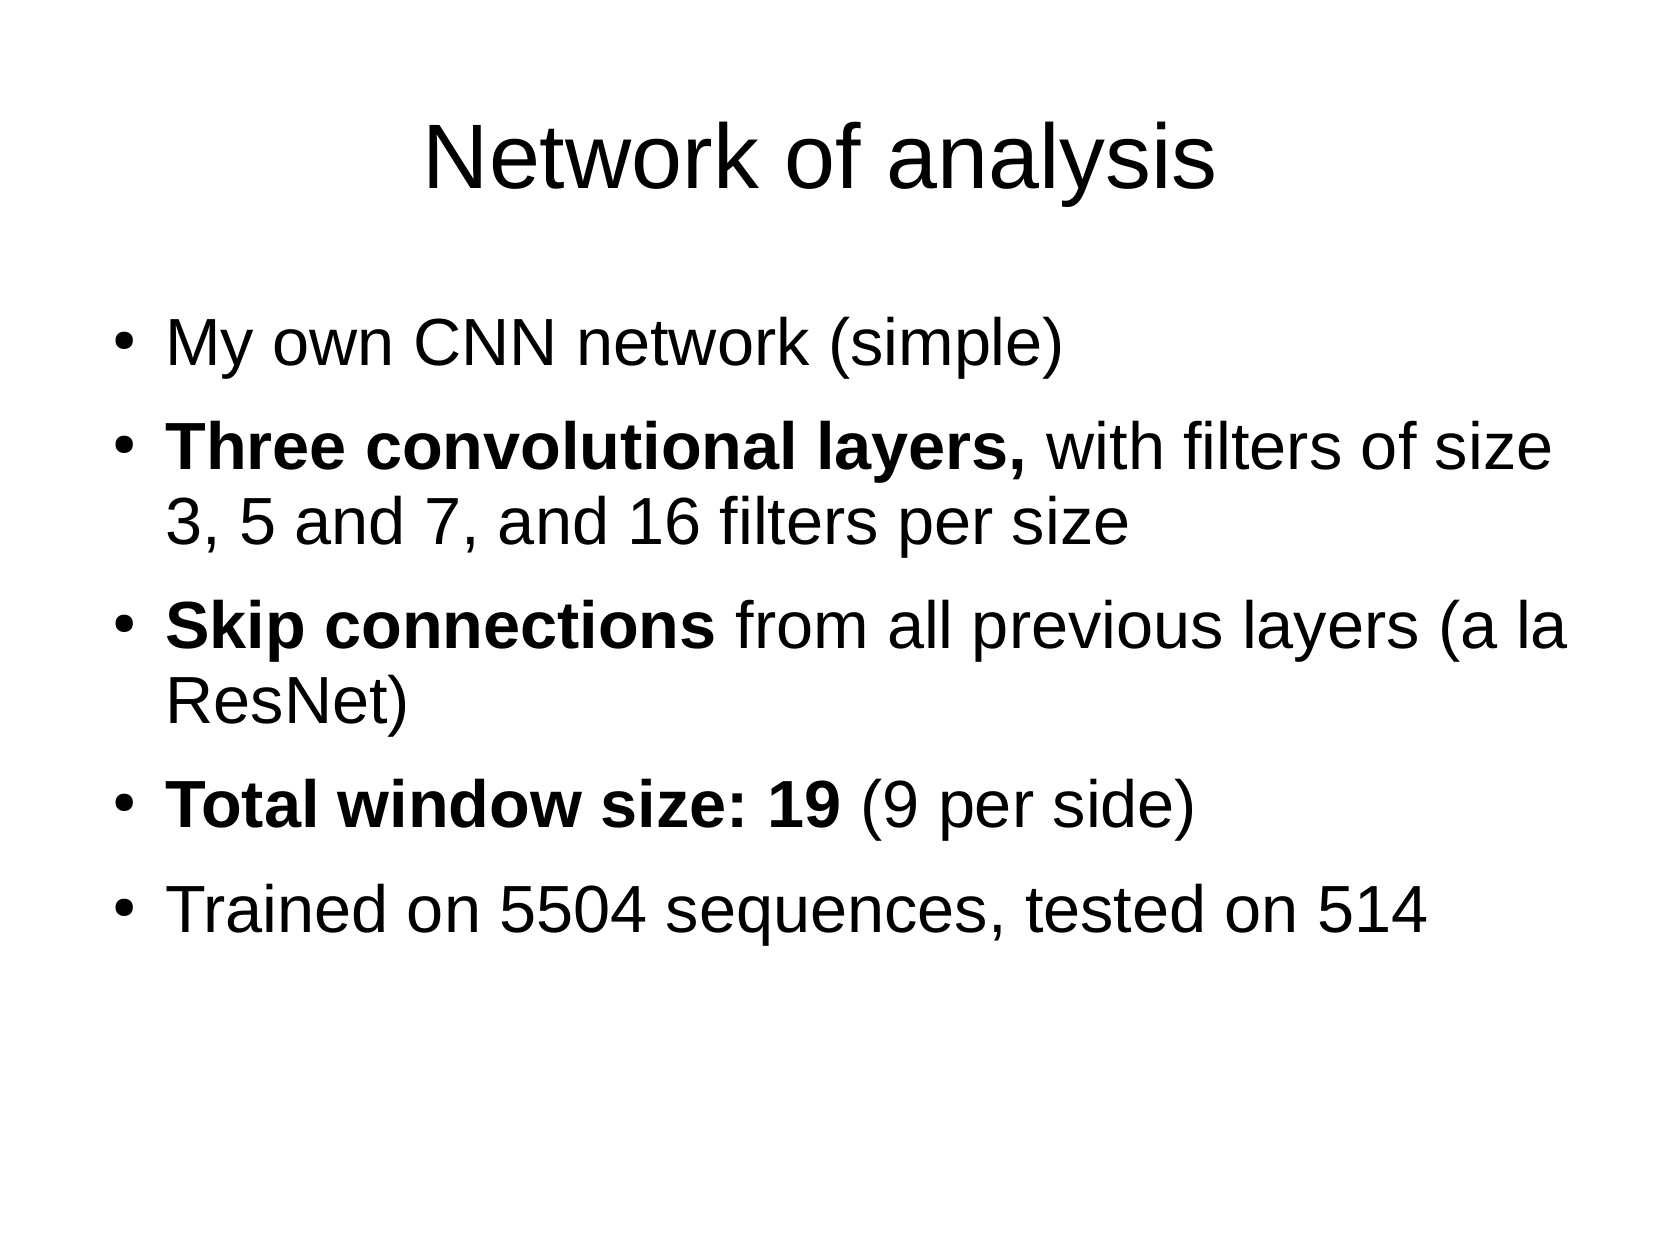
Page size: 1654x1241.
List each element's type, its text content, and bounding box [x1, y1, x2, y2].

list My own CNN network (simple) Three convolutional layers, with filters of size 3, 5 and 7, and 16 filters per size Skip connections from all previous layers (a la ResNet) Total window size: 19 (9 per side) Trained on 5504 sequences, tested on 514 [94, 200, 1583, 1158]
title Network of analysis [47, 29, 1595, 284]
